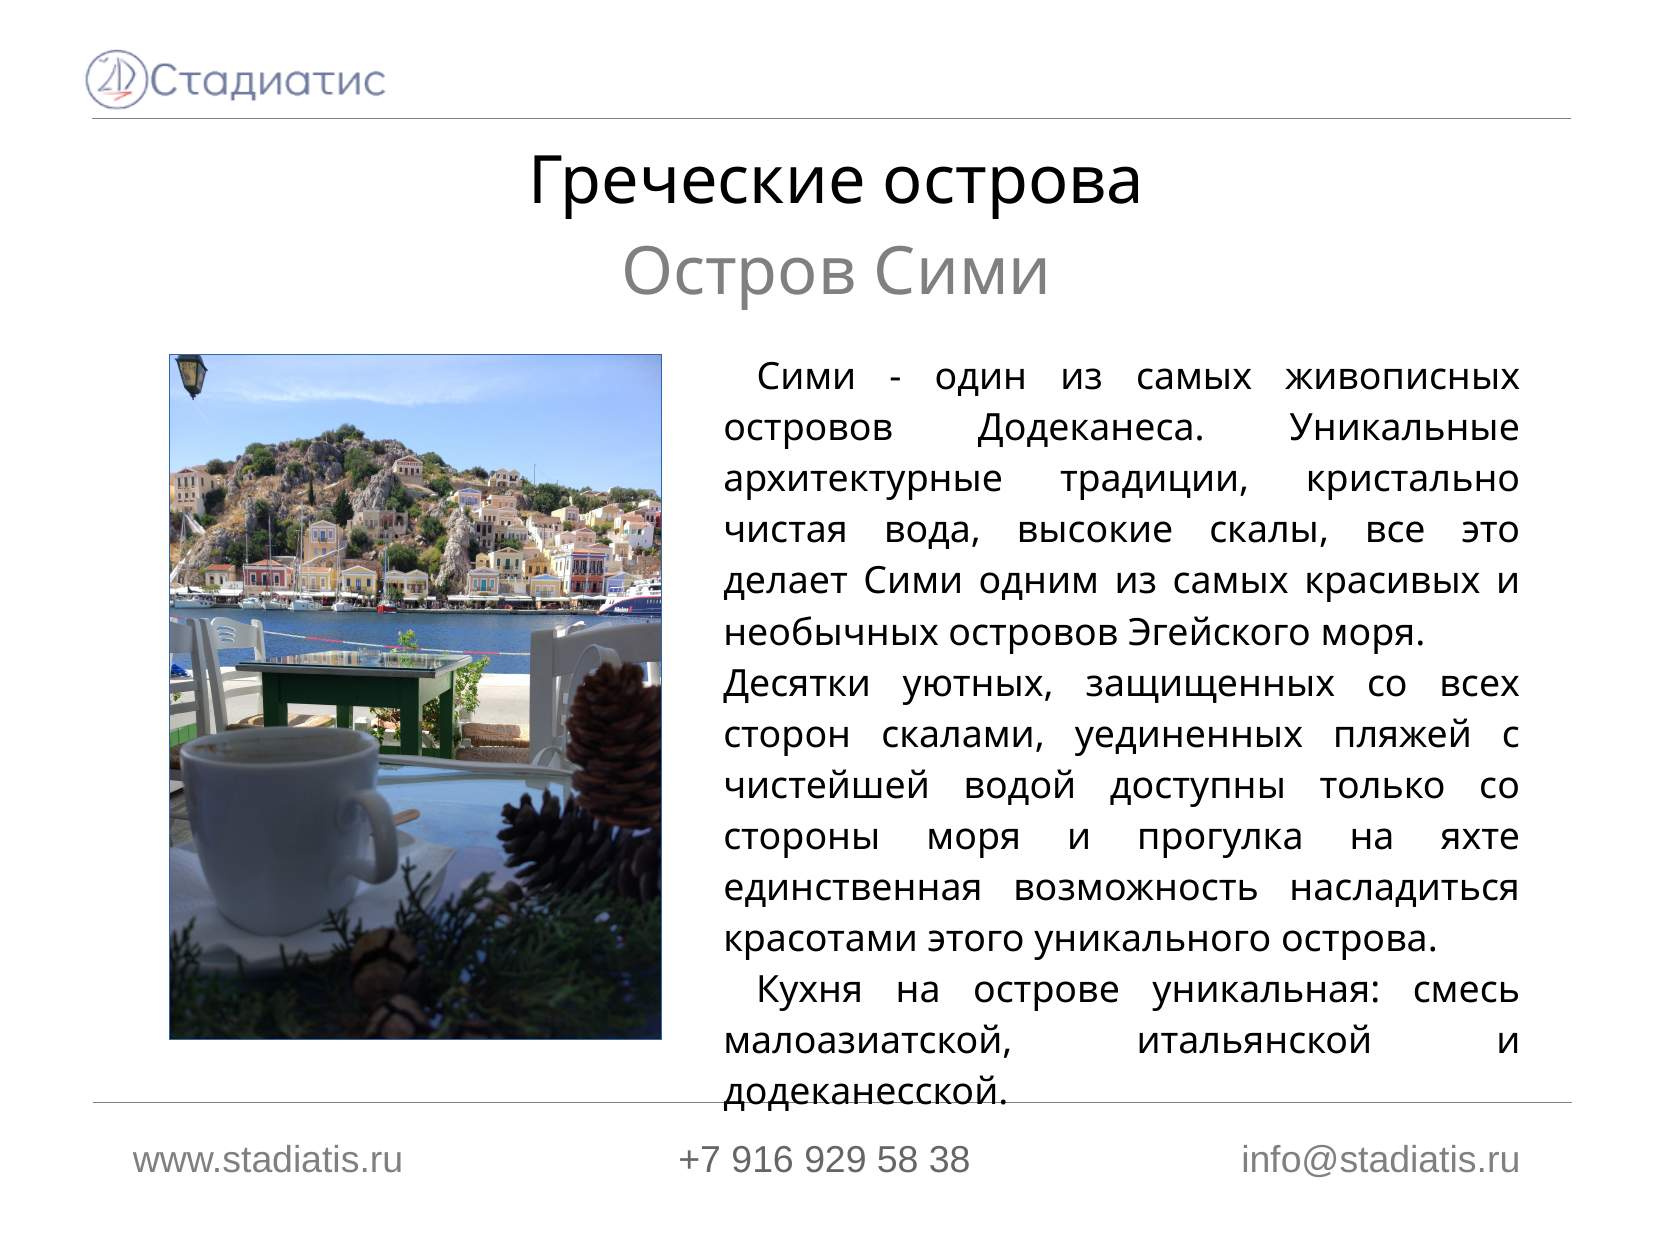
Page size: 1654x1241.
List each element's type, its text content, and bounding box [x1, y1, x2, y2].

picture [77, 44, 390, 119]
text_box info@stadiatis.ru [1226, 1130, 1536, 1188]
text_box +7 916 929 58 38 [663, 1130, 986, 1188]
picture [169, 354, 662, 1040]
text_box Сими - один из самых живописных островов Додеканеса. Уникальные архитектурные традиции, кристально чистая вода, высокие скалы, все это делает Сими одним из самых красивых и необычных островов Эгейского моря. Десятки уютных, защищенных со всех сторон скалами, уединенных пляжей с чистейшей водой доступны только со стороны моря и прогулка на яхте единственная возможность насладиться красотами этого уникального острова. Кухня на острове уникальная: смесь малоазиатской, итальянской и додеканесской. [708, 342, 1536, 1090]
text_box www.stadiatis.ru [118, 1130, 419, 1188]
text_box Греческие острова Остров Сими [55, 125, 1619, 402]
